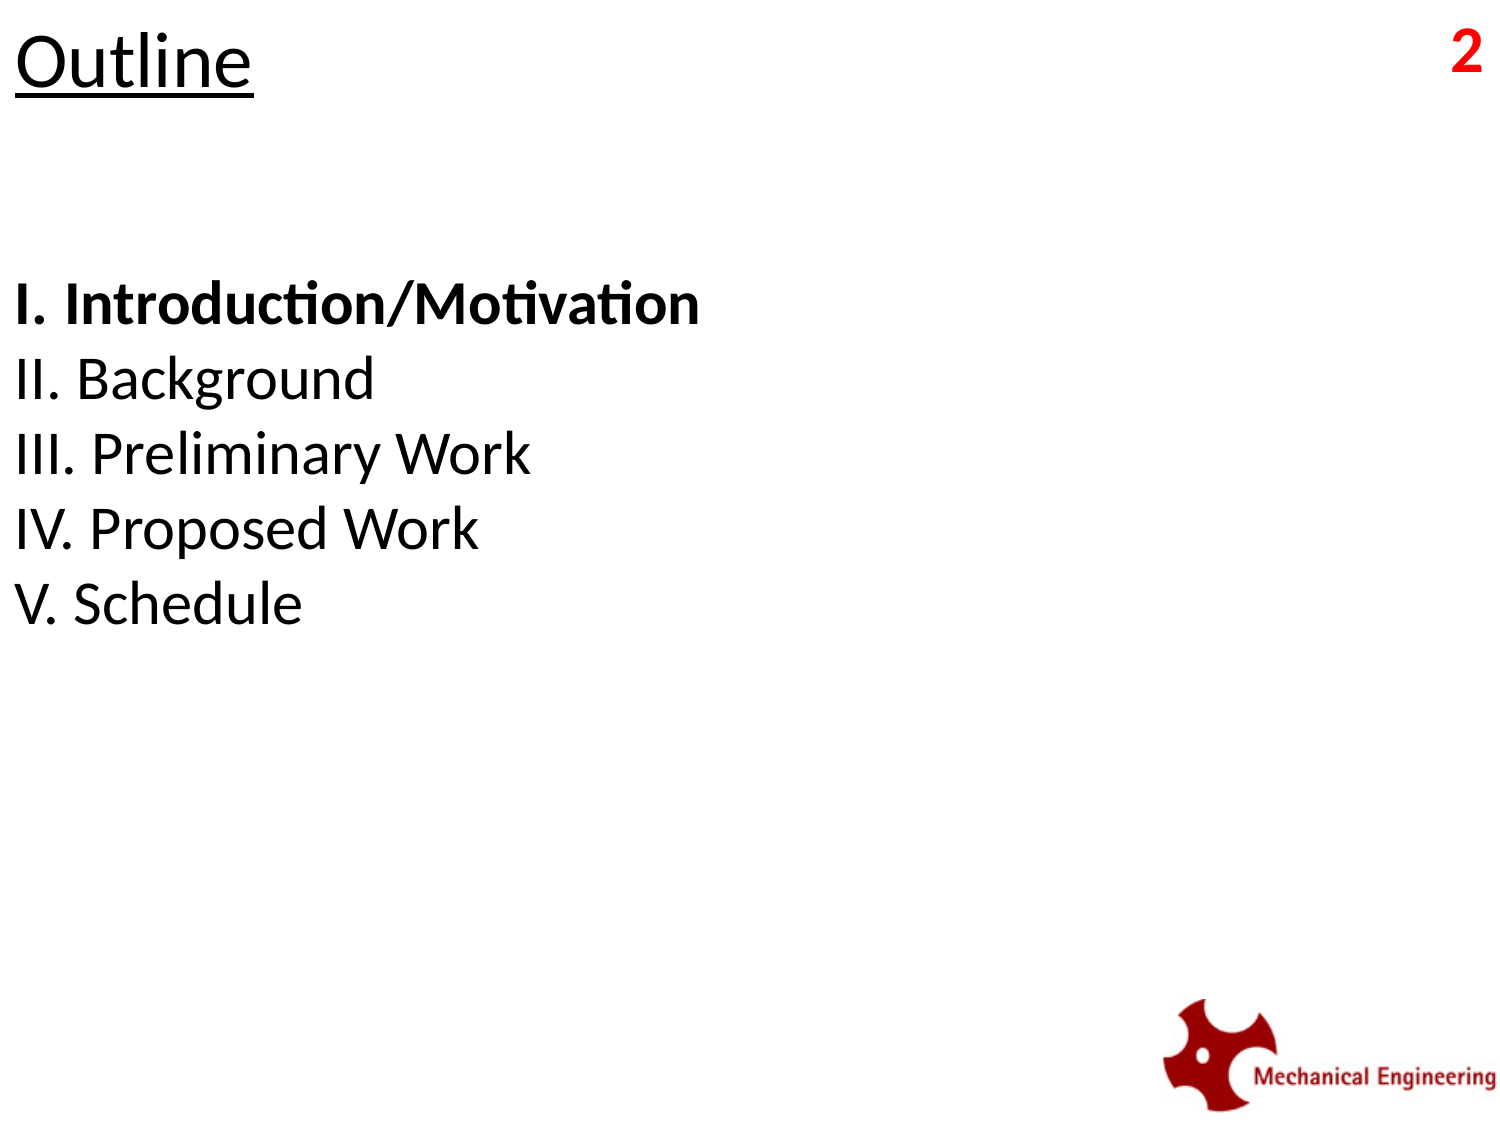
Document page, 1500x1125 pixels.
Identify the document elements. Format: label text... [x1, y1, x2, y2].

text_box Introduction/Motivation Background Preliminary Work Proposed Work Schedule [0, 179, 1486, 645]
title Outline [0, 0, 1351, 150]
picture [1162, 999, 1497, 1113]
text_box 2 [1436, 0, 1500, 93]
